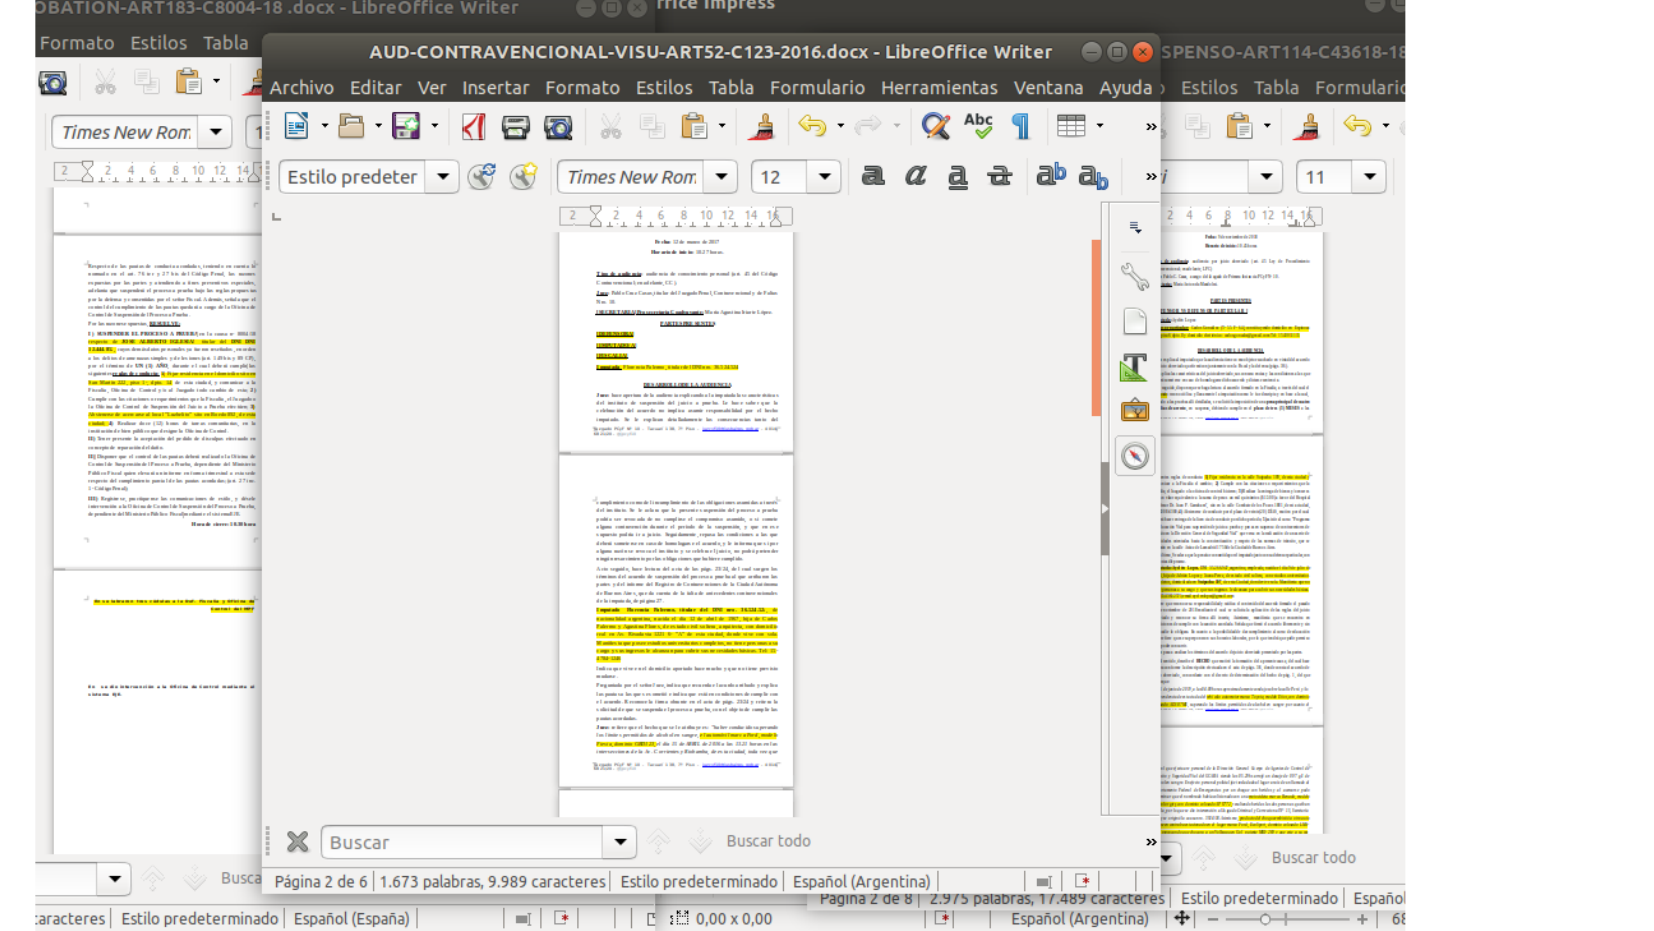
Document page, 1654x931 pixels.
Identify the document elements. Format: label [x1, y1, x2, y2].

picture [35, 0, 1406, 931]
